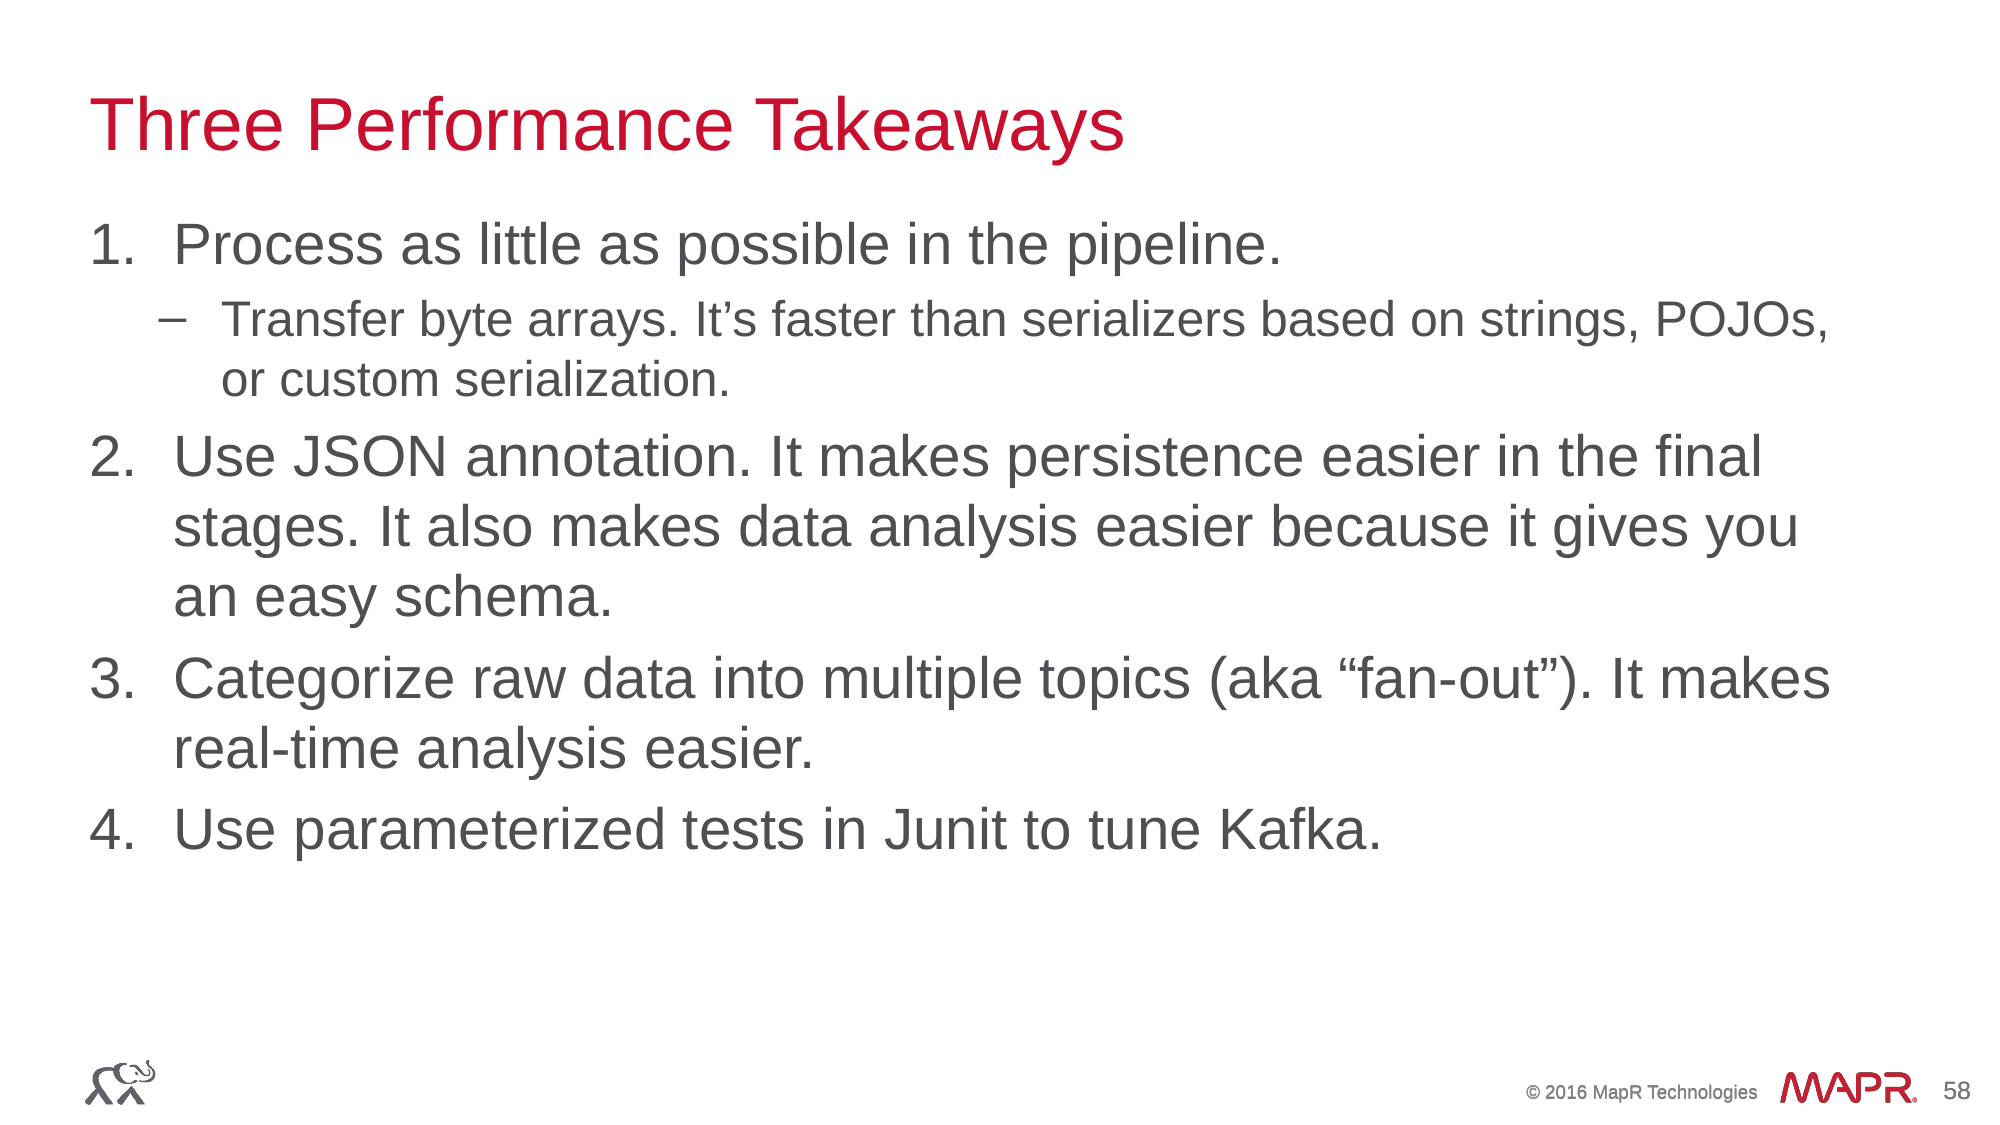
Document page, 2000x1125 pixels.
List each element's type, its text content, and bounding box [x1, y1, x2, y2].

picture [75, 1038, 167, 1125]
title Three Performance Takeaways [69, 45, 1869, 196]
list Process as little as possible in the pipeline. Transfer byte arrays. It’s faster than serializers based on strings, POJOs, or custom serialization. Use JSON annotation. It makes persistence easier in the final stages. It also makes data analysis easier because it gives you an easy schema. Categorize raw data into multiple topics (aka “fan-out”). It makes real-time analysis easier. Use parameterized tests in Junit to tune Kafka. [69, 196, 1869, 1005]
